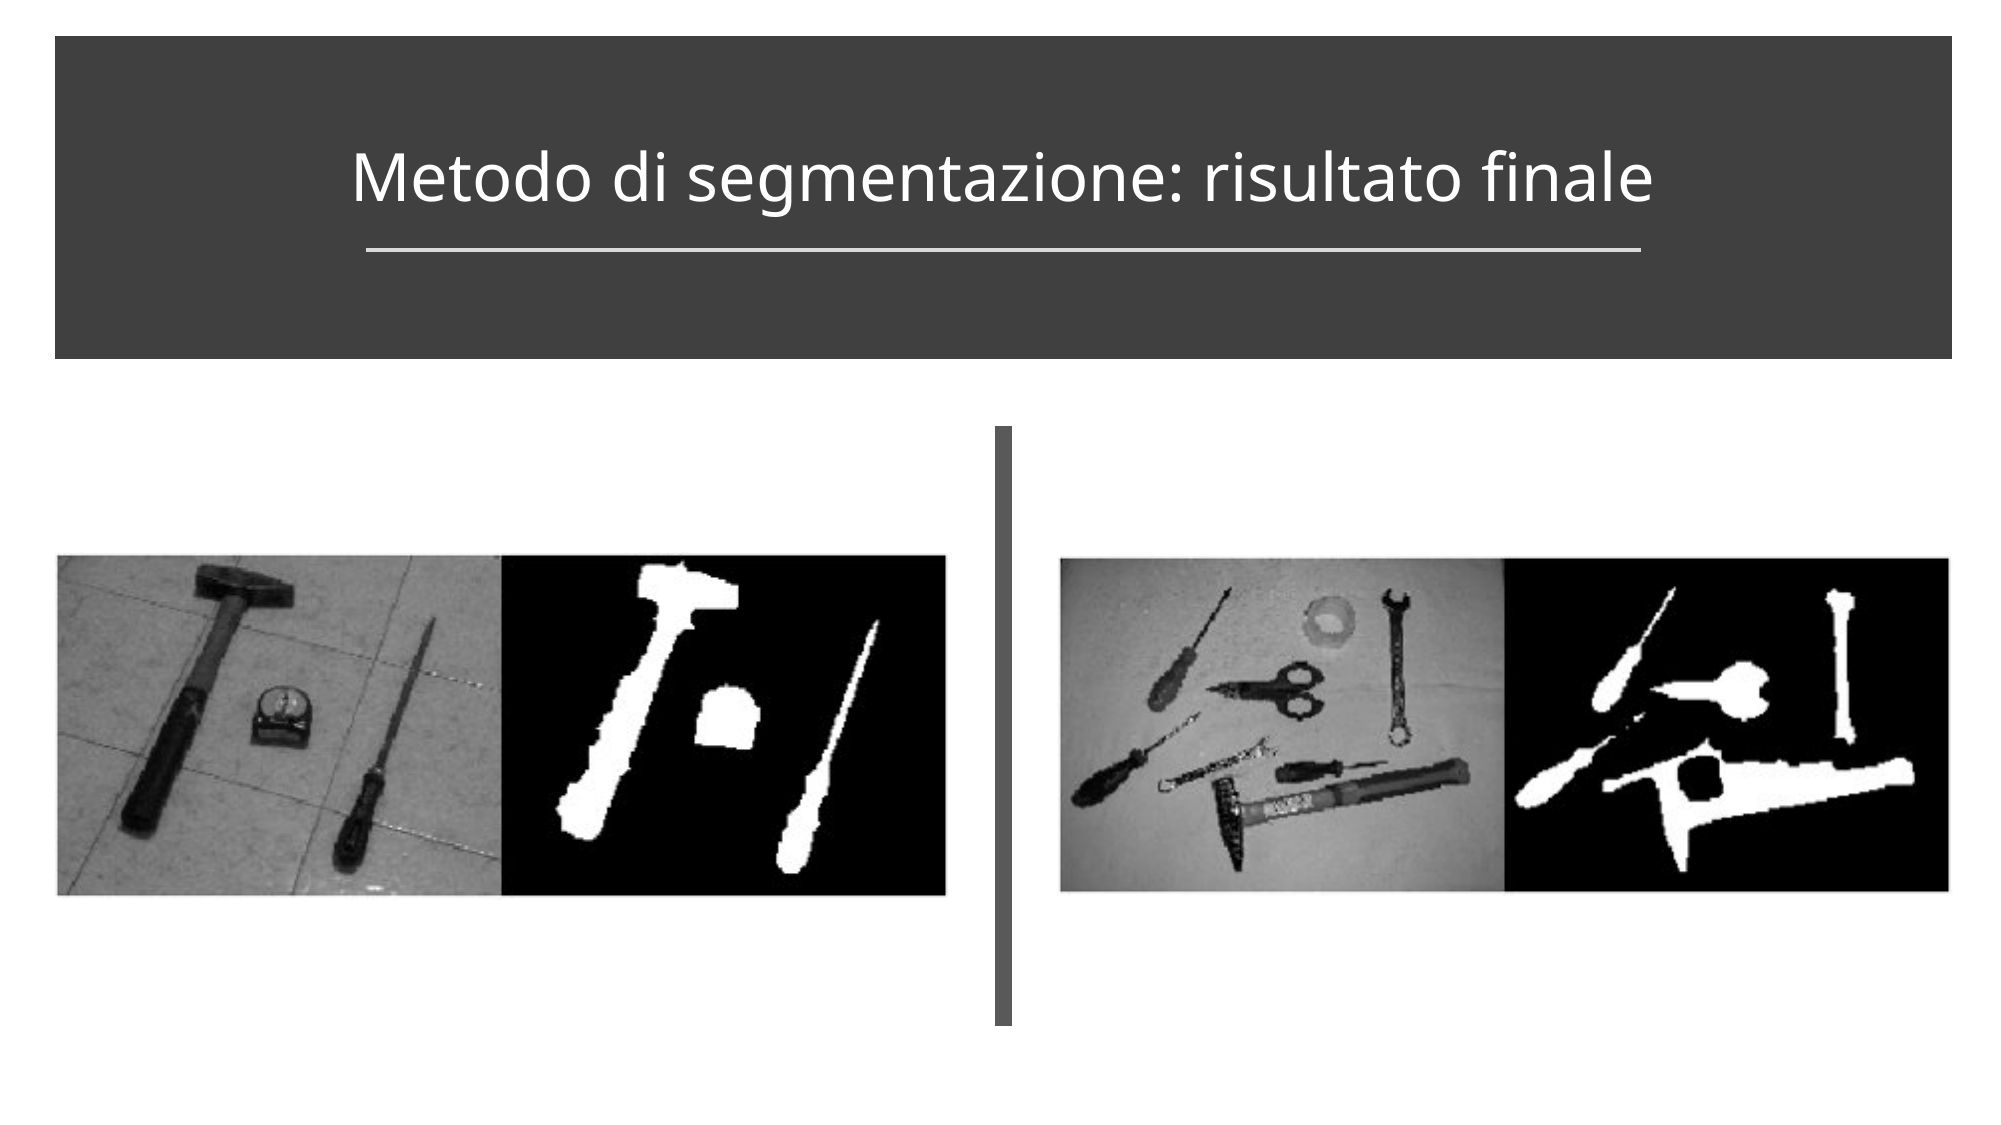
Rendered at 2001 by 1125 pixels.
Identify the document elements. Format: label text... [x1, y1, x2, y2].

text_box [65, 46, 1942, 349]
picture [1057, 555, 1953, 897]
title Metodo di segmentazione: risultato finale [89, 71, 1918, 224]
picture [54, 552, 950, 900]
